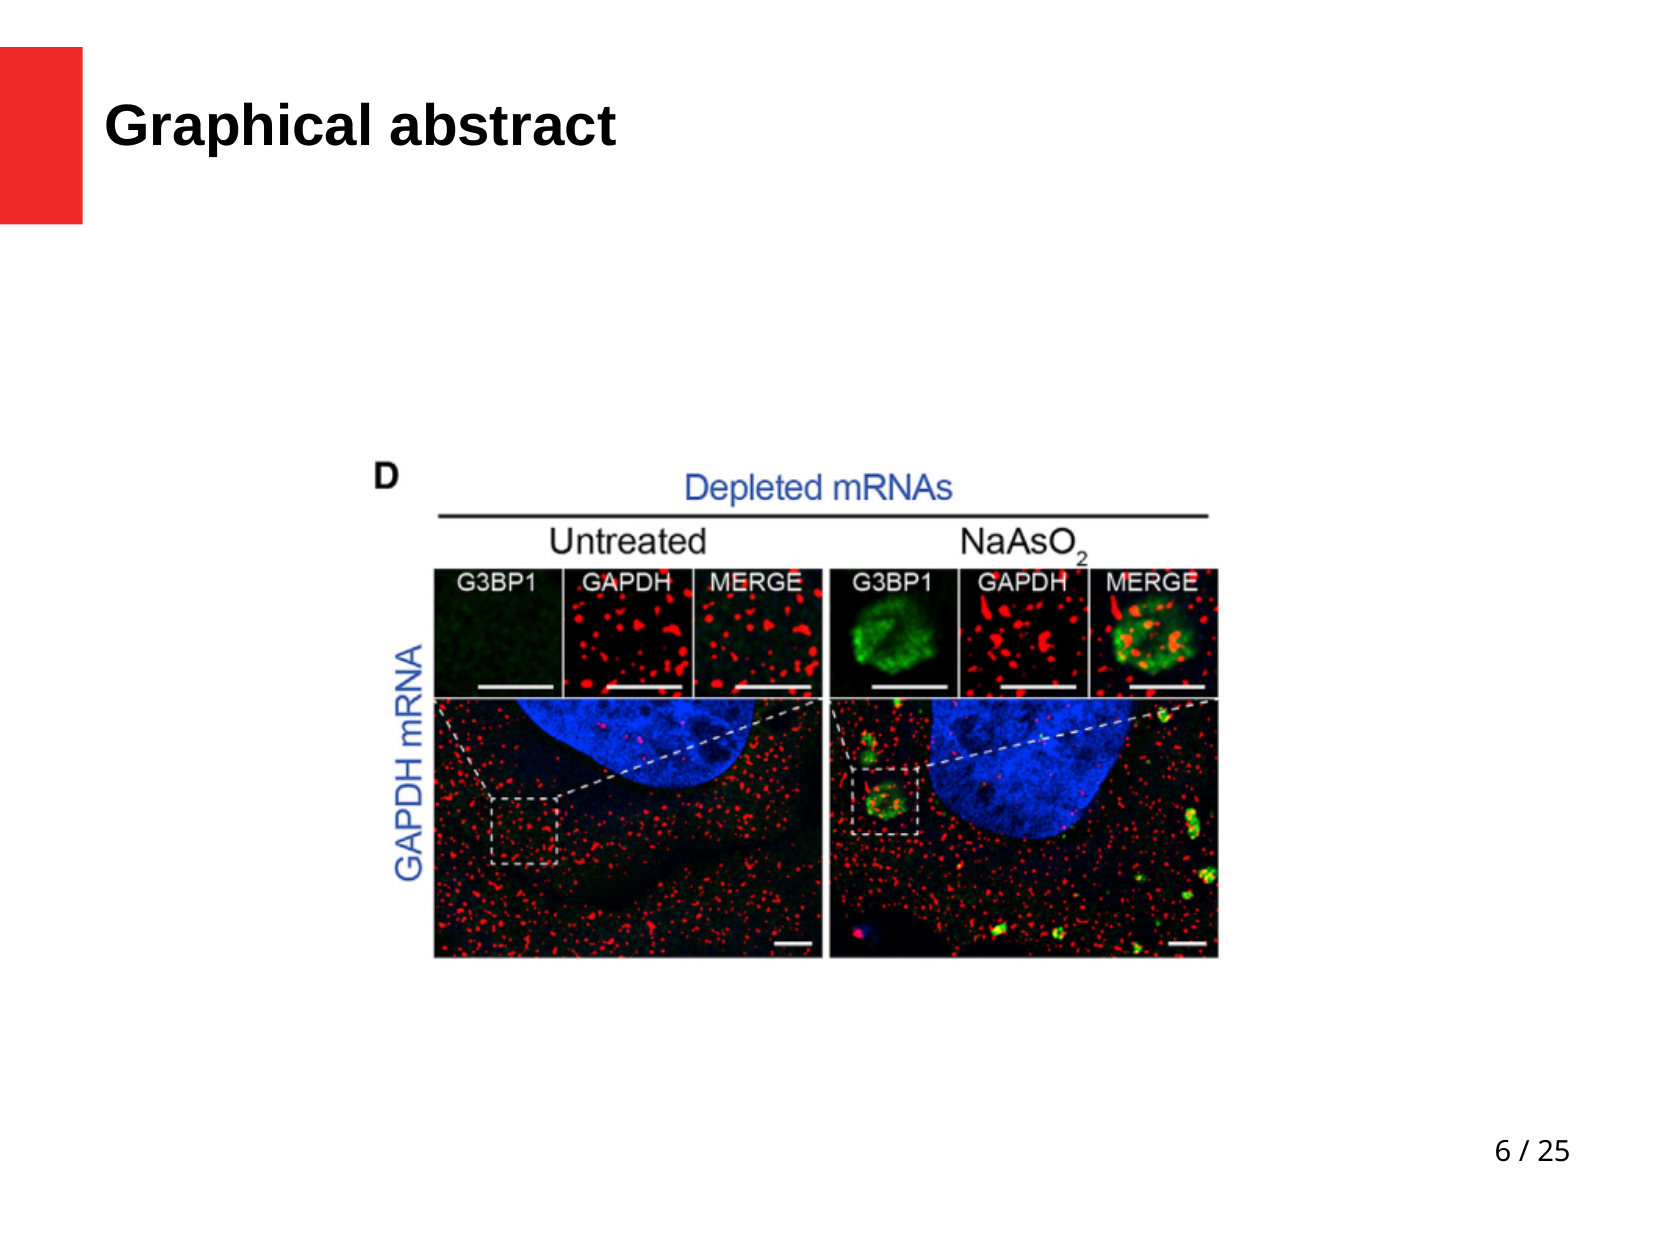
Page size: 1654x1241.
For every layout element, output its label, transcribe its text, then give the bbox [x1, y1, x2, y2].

text_box Graphical abstract [90, 85, 1561, 166]
picture [355, 439, 1230, 973]
